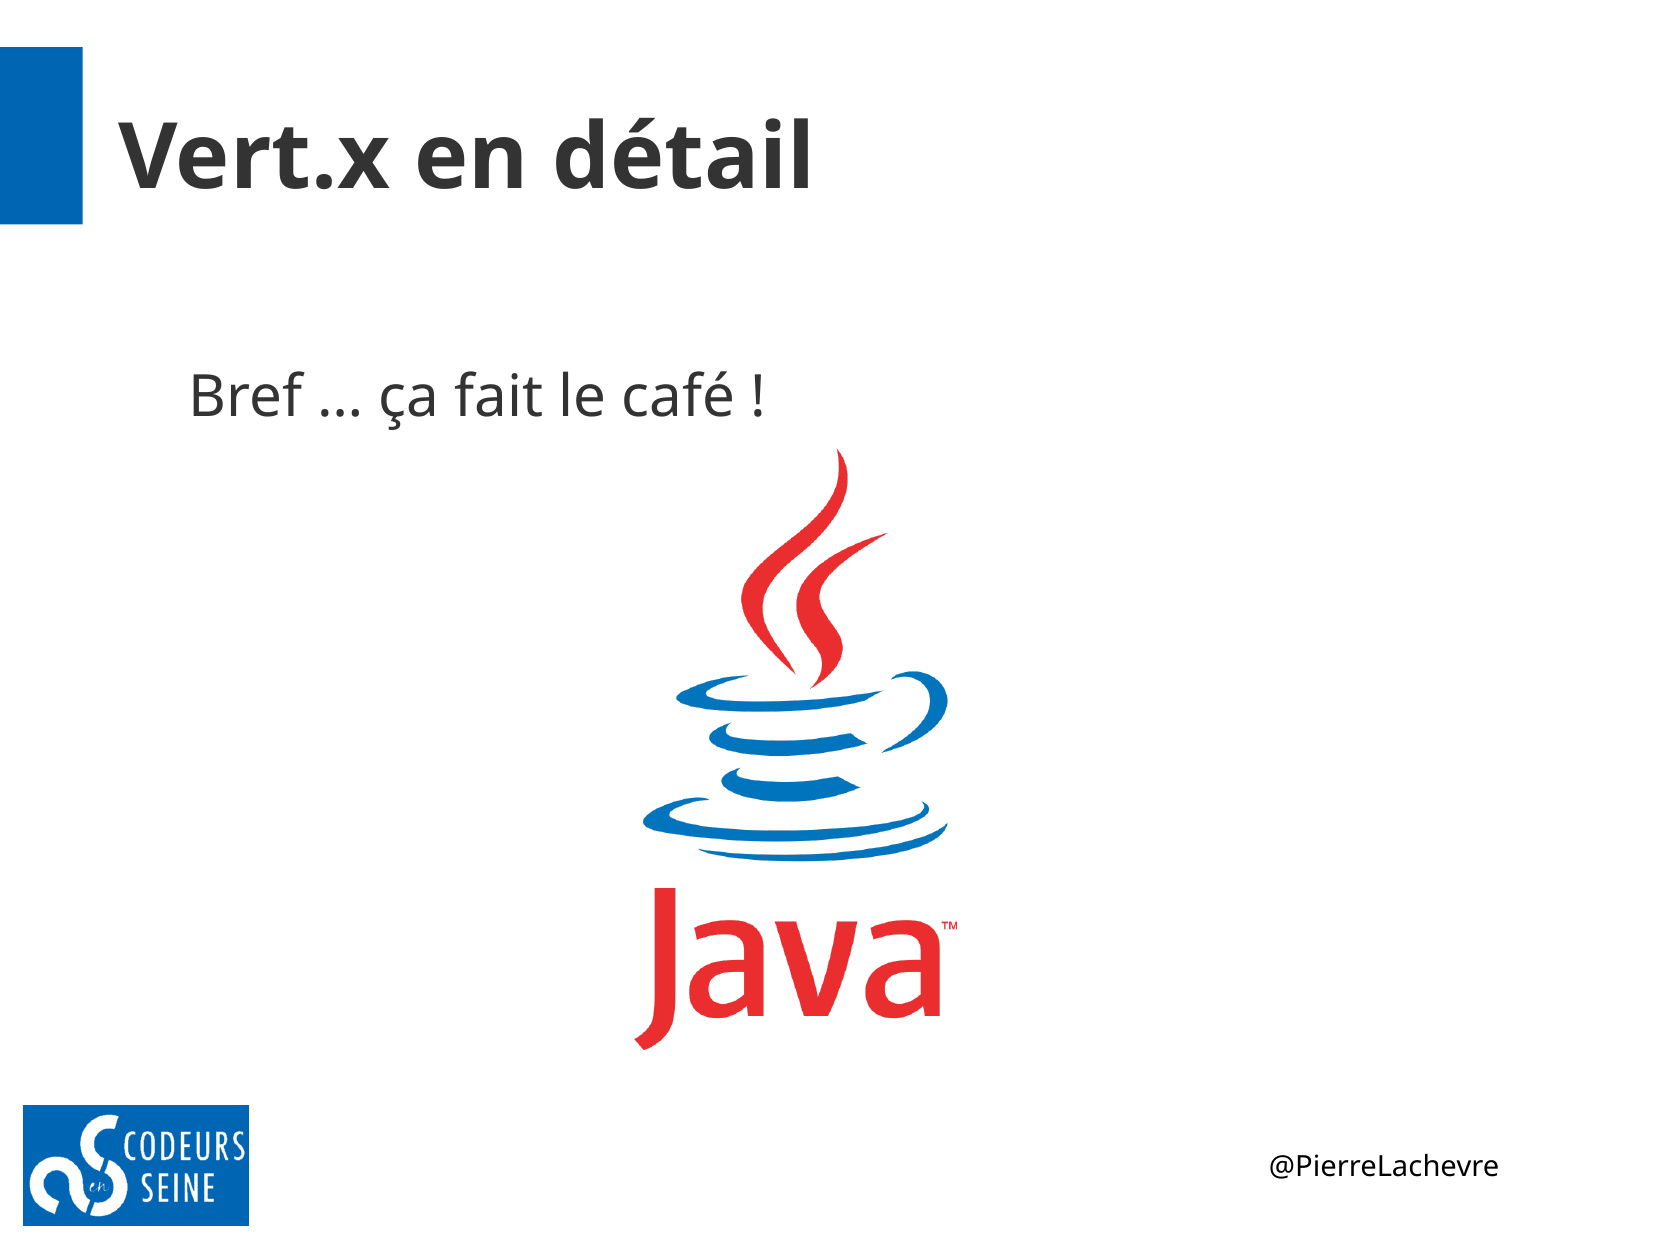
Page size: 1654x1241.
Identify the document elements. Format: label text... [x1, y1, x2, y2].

picture [23, 1105, 249, 1226]
picture [634, 448, 957, 1050]
list Bref … ça fait le café ! [118, 354, 1536, 1074]
title Vert.x en détail [118, 49, 1571, 257]
